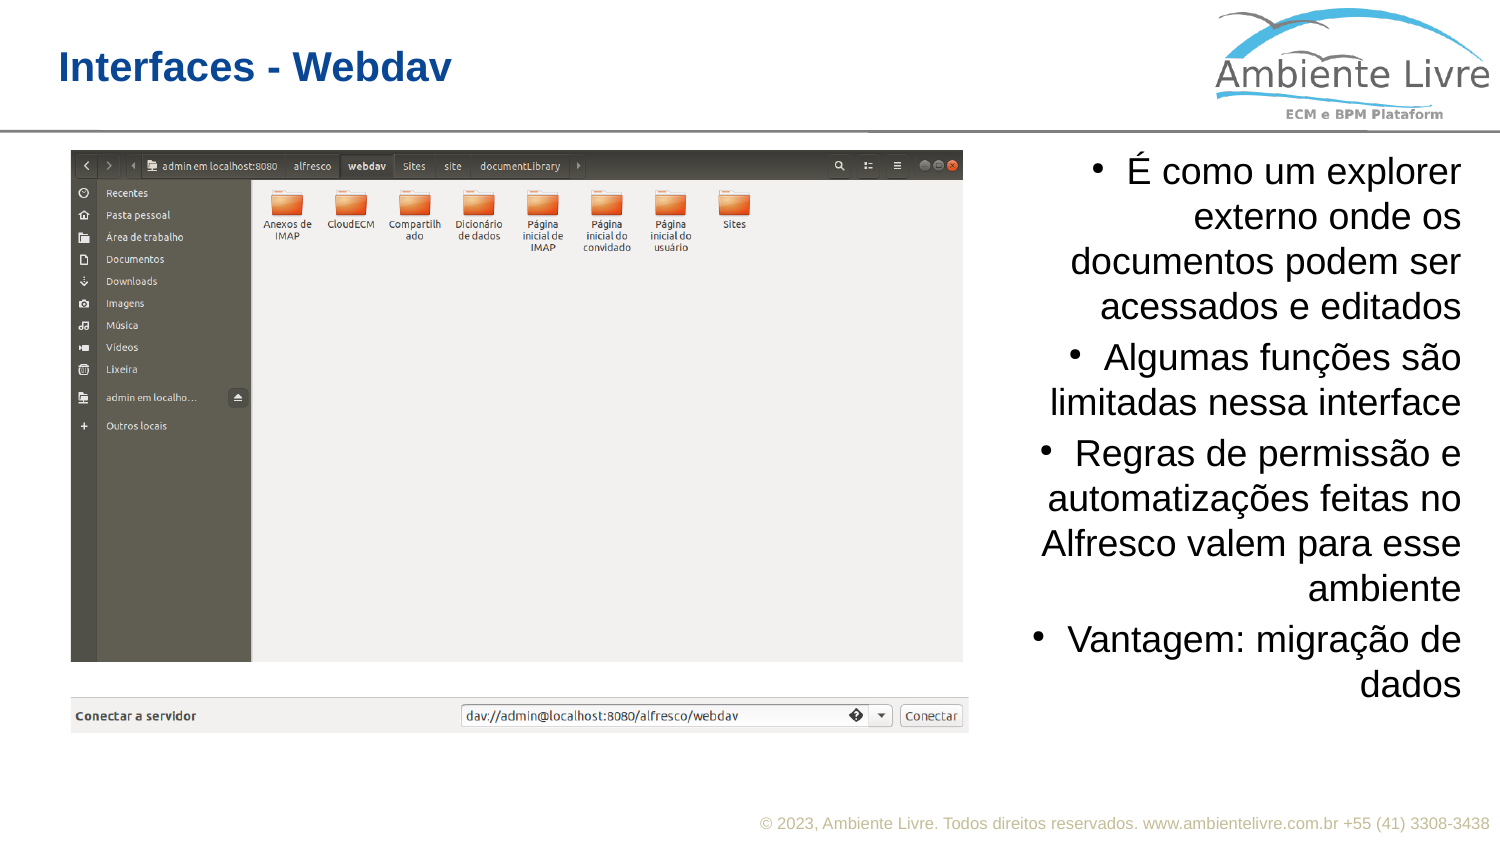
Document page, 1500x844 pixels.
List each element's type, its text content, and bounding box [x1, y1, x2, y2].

picture [1215, 8, 1489, 119]
title Interfaces - Webdav [43, 8, 1127, 129]
picture [70, 150, 986, 662]
text_box É como um explorer externo onde os documentos podem ser acessados e editados Algumas funções são limitadas nessa interface Regras de permissão e automatizações feitas no Alfresco valem para esse ambiente Vantagem: migração de dados [986, 139, 1477, 713]
picture [70, 695, 969, 733]
